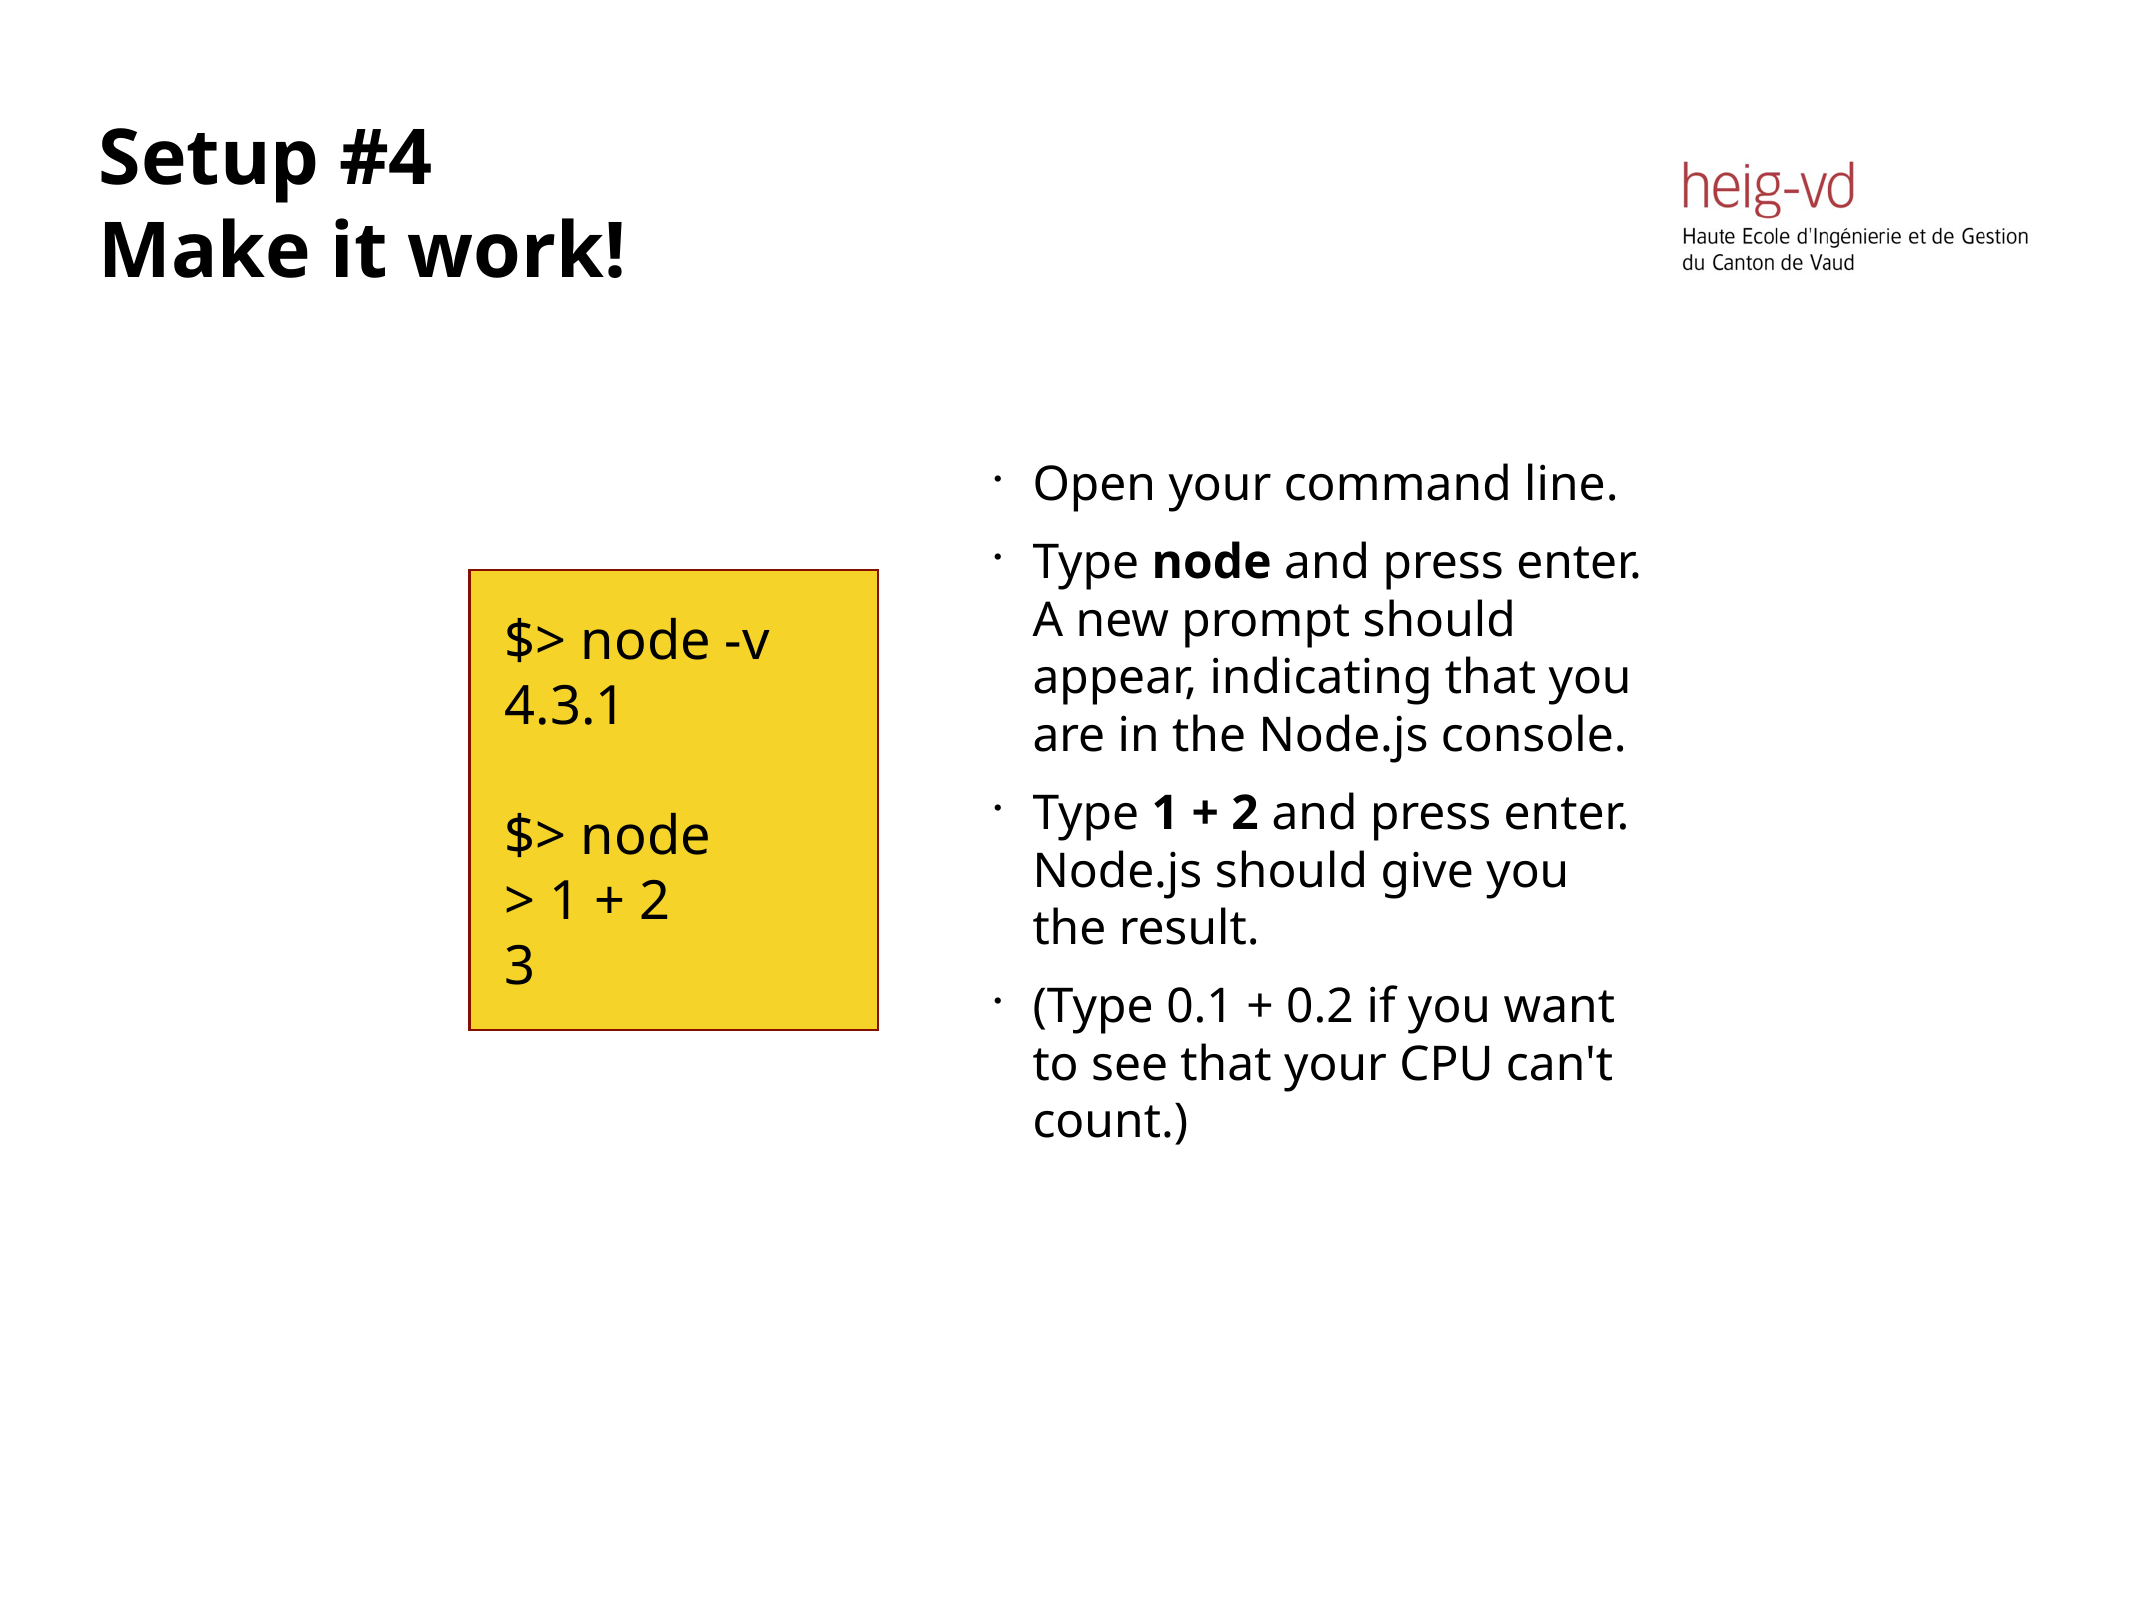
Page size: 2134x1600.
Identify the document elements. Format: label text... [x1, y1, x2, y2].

text_box Open your command line. Type node and press enter. A new prompt should appear, indicating that you are in the Node.js console. Type 1 + 2 and press enter. Node.js should give you the result. (Type 0.1 + 0.2 if you want to see that your CPU can't count.) [985, 444, 1665, 1156]
text_box Setup #4 Make it work! [90, 99, 635, 301]
picture [1672, 149, 2036, 284]
text_box $> node -v 4.3.1 $> node > 1 + 2 3 [469, 569, 879, 1031]
